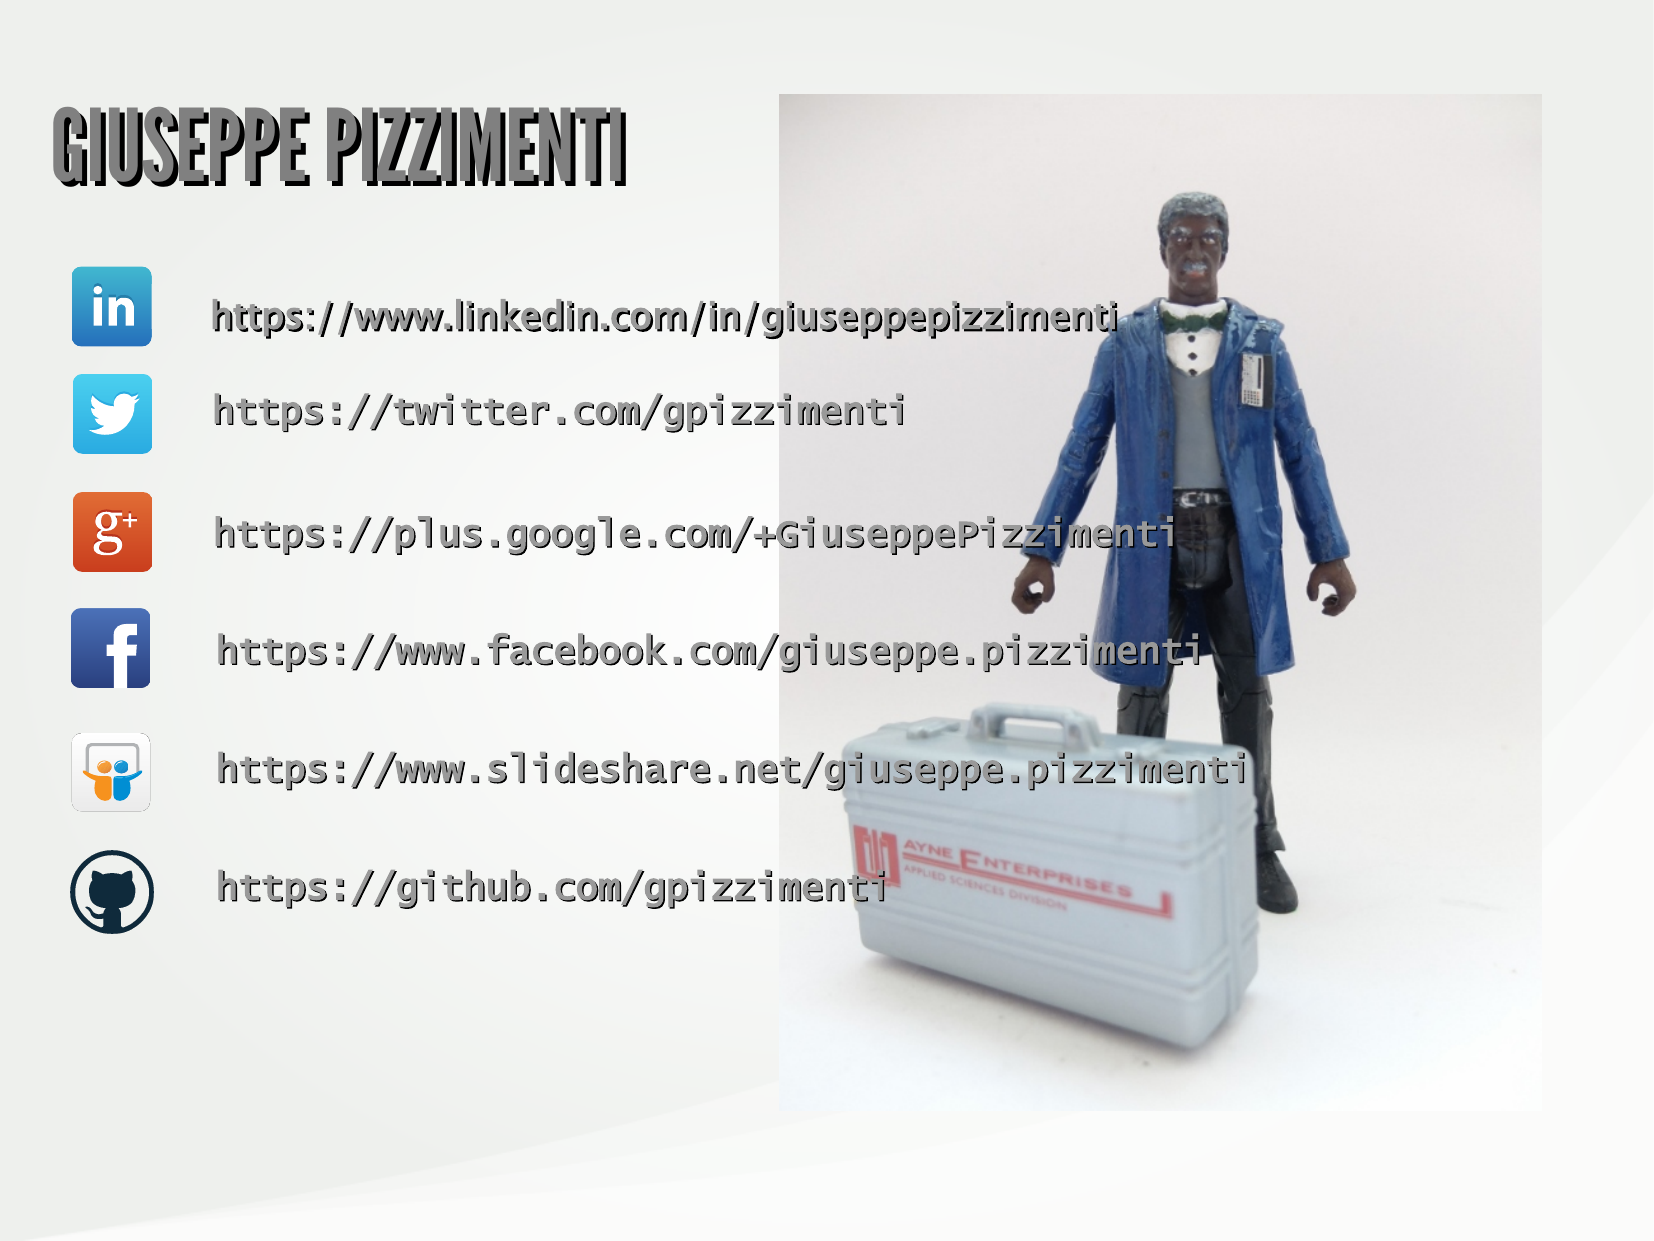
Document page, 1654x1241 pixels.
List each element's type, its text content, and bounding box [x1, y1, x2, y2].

text_box GIUSEPPE PIZZIMENTI [35, 80, 946, 216]
text_box https://www.facebook.com/giuseppe.pizzimenti [200, 625, 1347, 683]
text_box https://www.linkedin.com/in/giuseppepizzimenti [194, 279, 1282, 341]
text_box https://github.com/gpizzimenti [200, 862, 1347, 920]
text_box https://www.slideshare.net/giuseppe.pizzimenti [200, 744, 1347, 801]
text_box https://twitter.com/gpizzimenti [197, 385, 1016, 443]
text_box https://plus.google.com/+GiuseppePizzimenti [198, 508, 1382, 562]
picture [0, 0, 1654, 1241]
